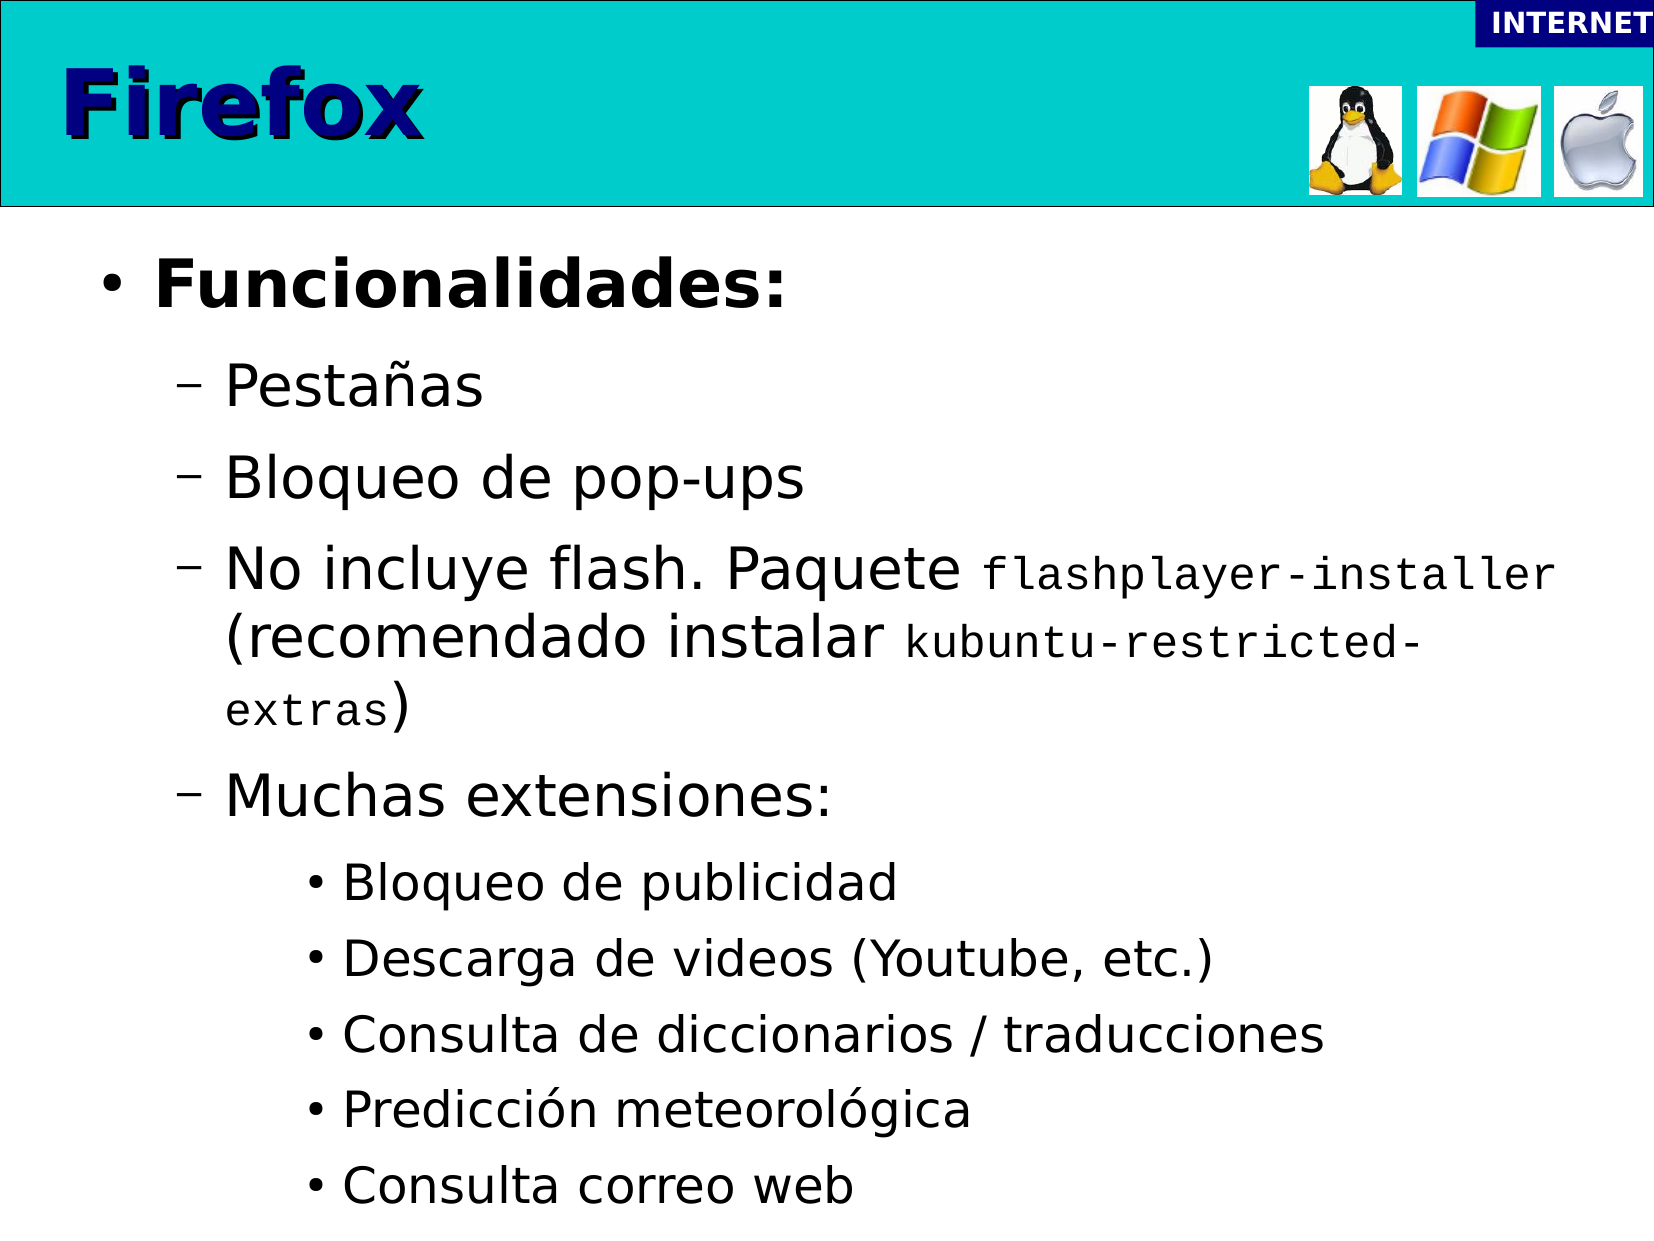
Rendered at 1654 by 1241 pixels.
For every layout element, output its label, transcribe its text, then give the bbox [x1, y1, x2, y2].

picture [1417, 86, 1541, 197]
list Funcionalidades: Pestañas Bloqueo de pop-ups No incluye flash. Paquete flashplayer-installer (recomendado instalar kubuntu-restricted-extras) Muchas extensiones: Bloqueo de publicidad Descarga de videos (Youtube, etc.) Consulta de diccionarios / traducciones Predicción meteorológica Consulta correo web [82, 245, 1571, 1216]
title Firefox [59, 22, 1654, 185]
picture [1554, 86, 1643, 197]
text_box INTERNET [1475, 0, 1654, 48]
picture [1309, 86, 1402, 195]
